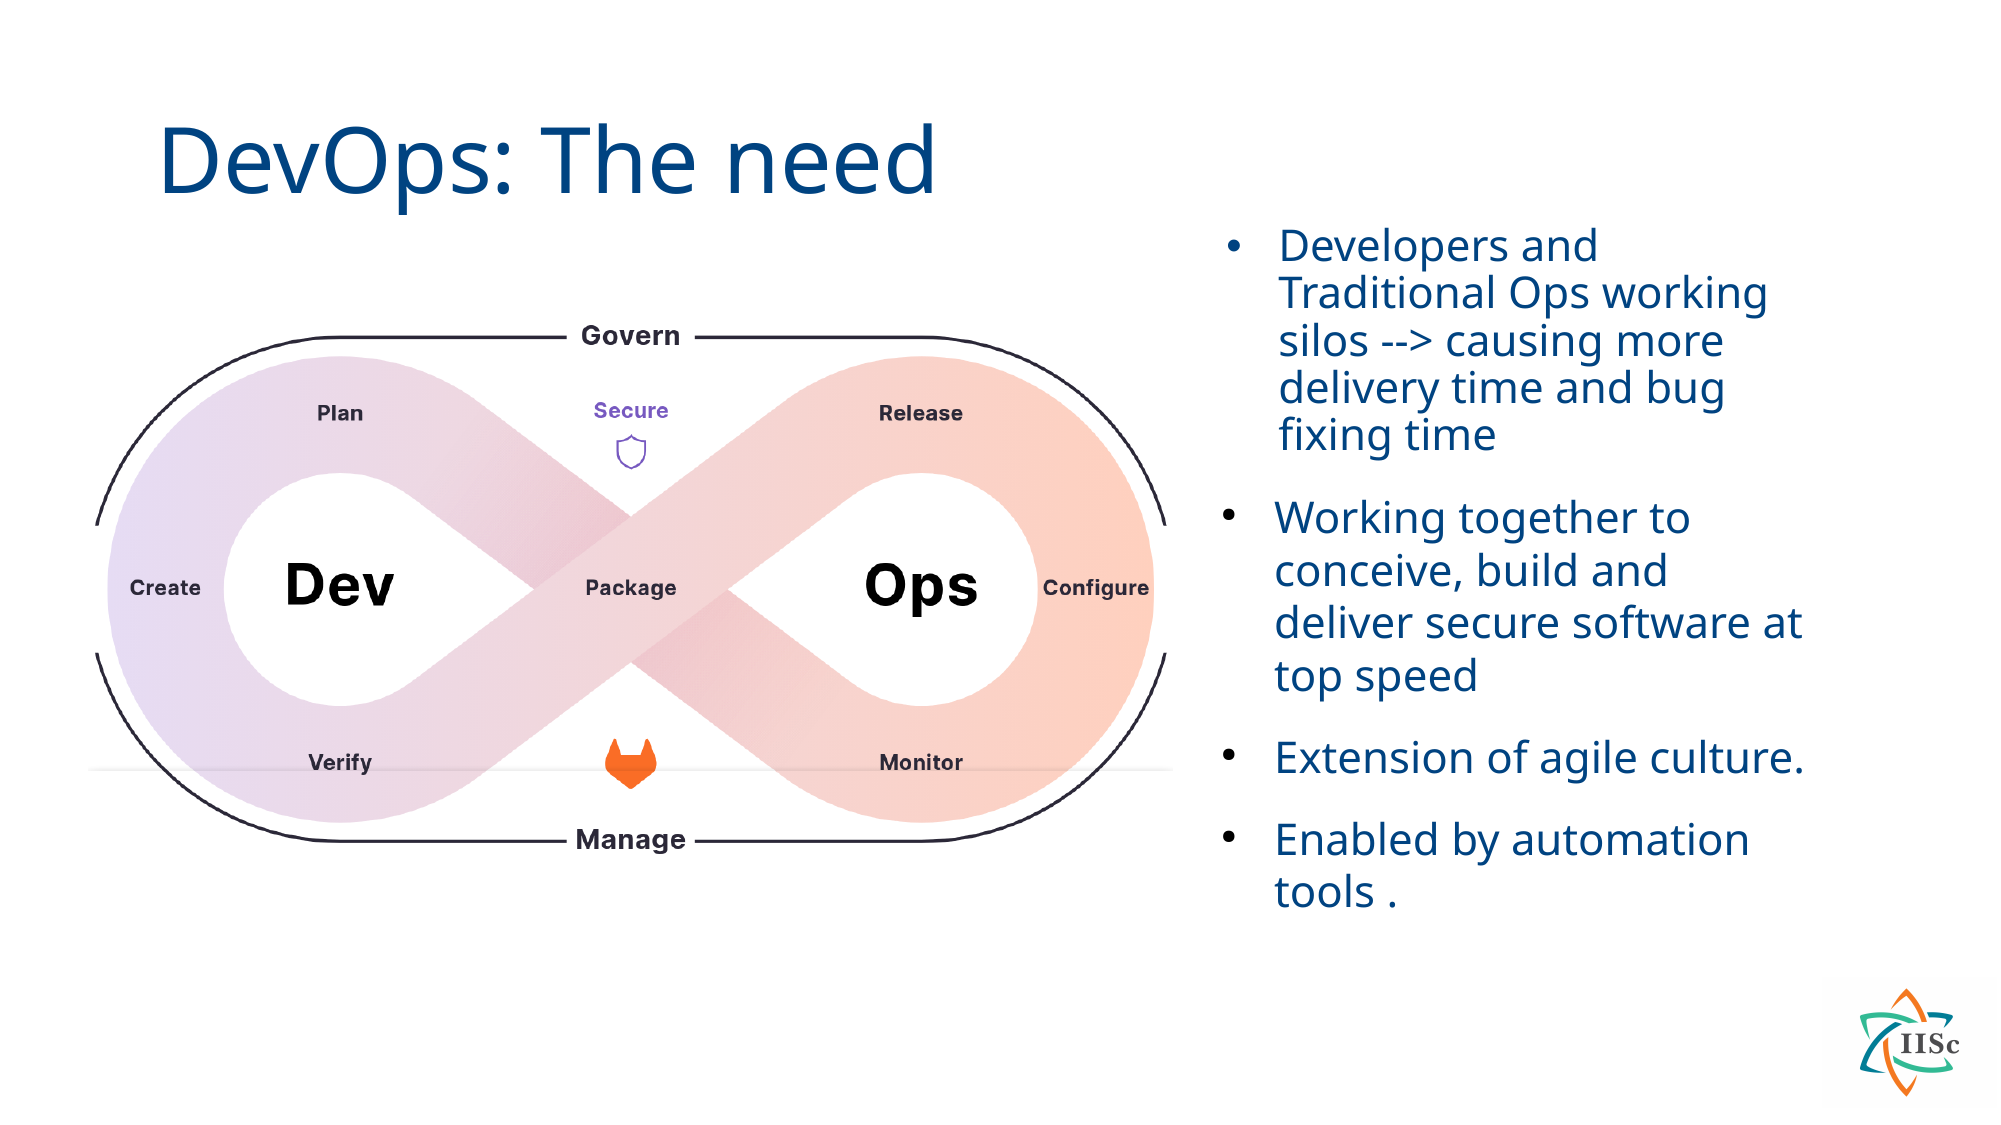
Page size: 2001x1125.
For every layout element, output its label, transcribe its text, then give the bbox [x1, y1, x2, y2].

picture [88, 324, 1173, 854]
picture [1822, 977, 1997, 1108]
text_box DevOps: The need [118, 88, 1732, 211]
list Developers and Traditional Ops working silos --> causing more delivery time and bug fixing time Working together to conceive, build and deliver secure software at top speed Extension of agile culture. Enabled by automation tools . [1192, 218, 1831, 916]
